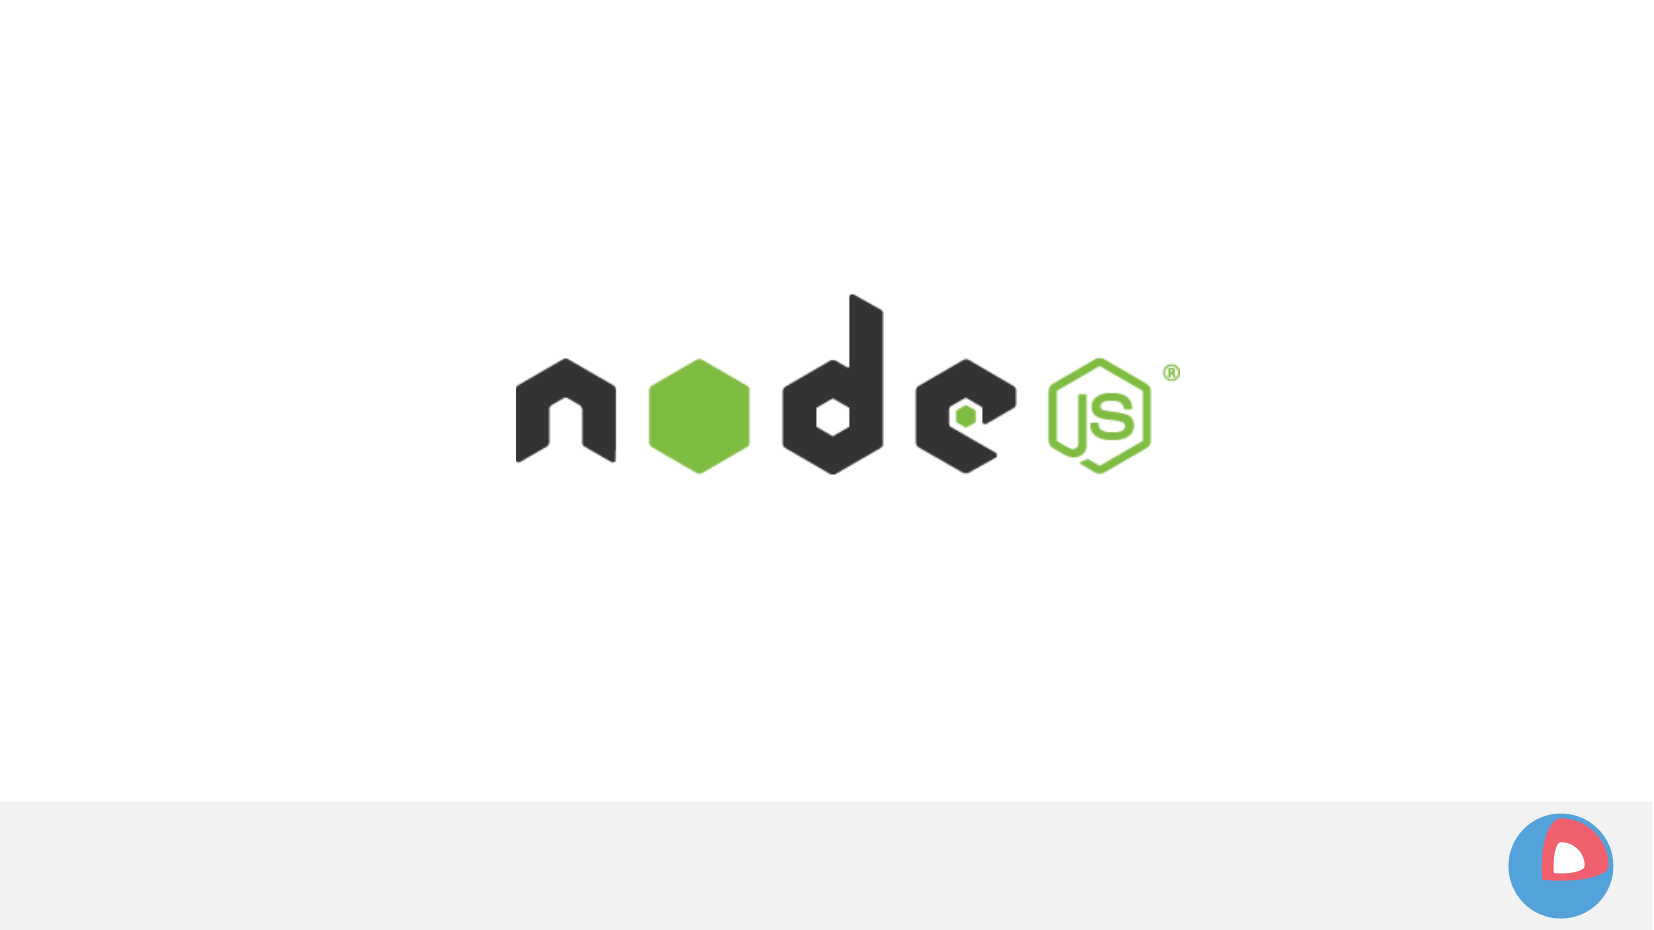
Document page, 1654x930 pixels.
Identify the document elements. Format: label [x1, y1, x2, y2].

picture [516, 207, 1180, 564]
